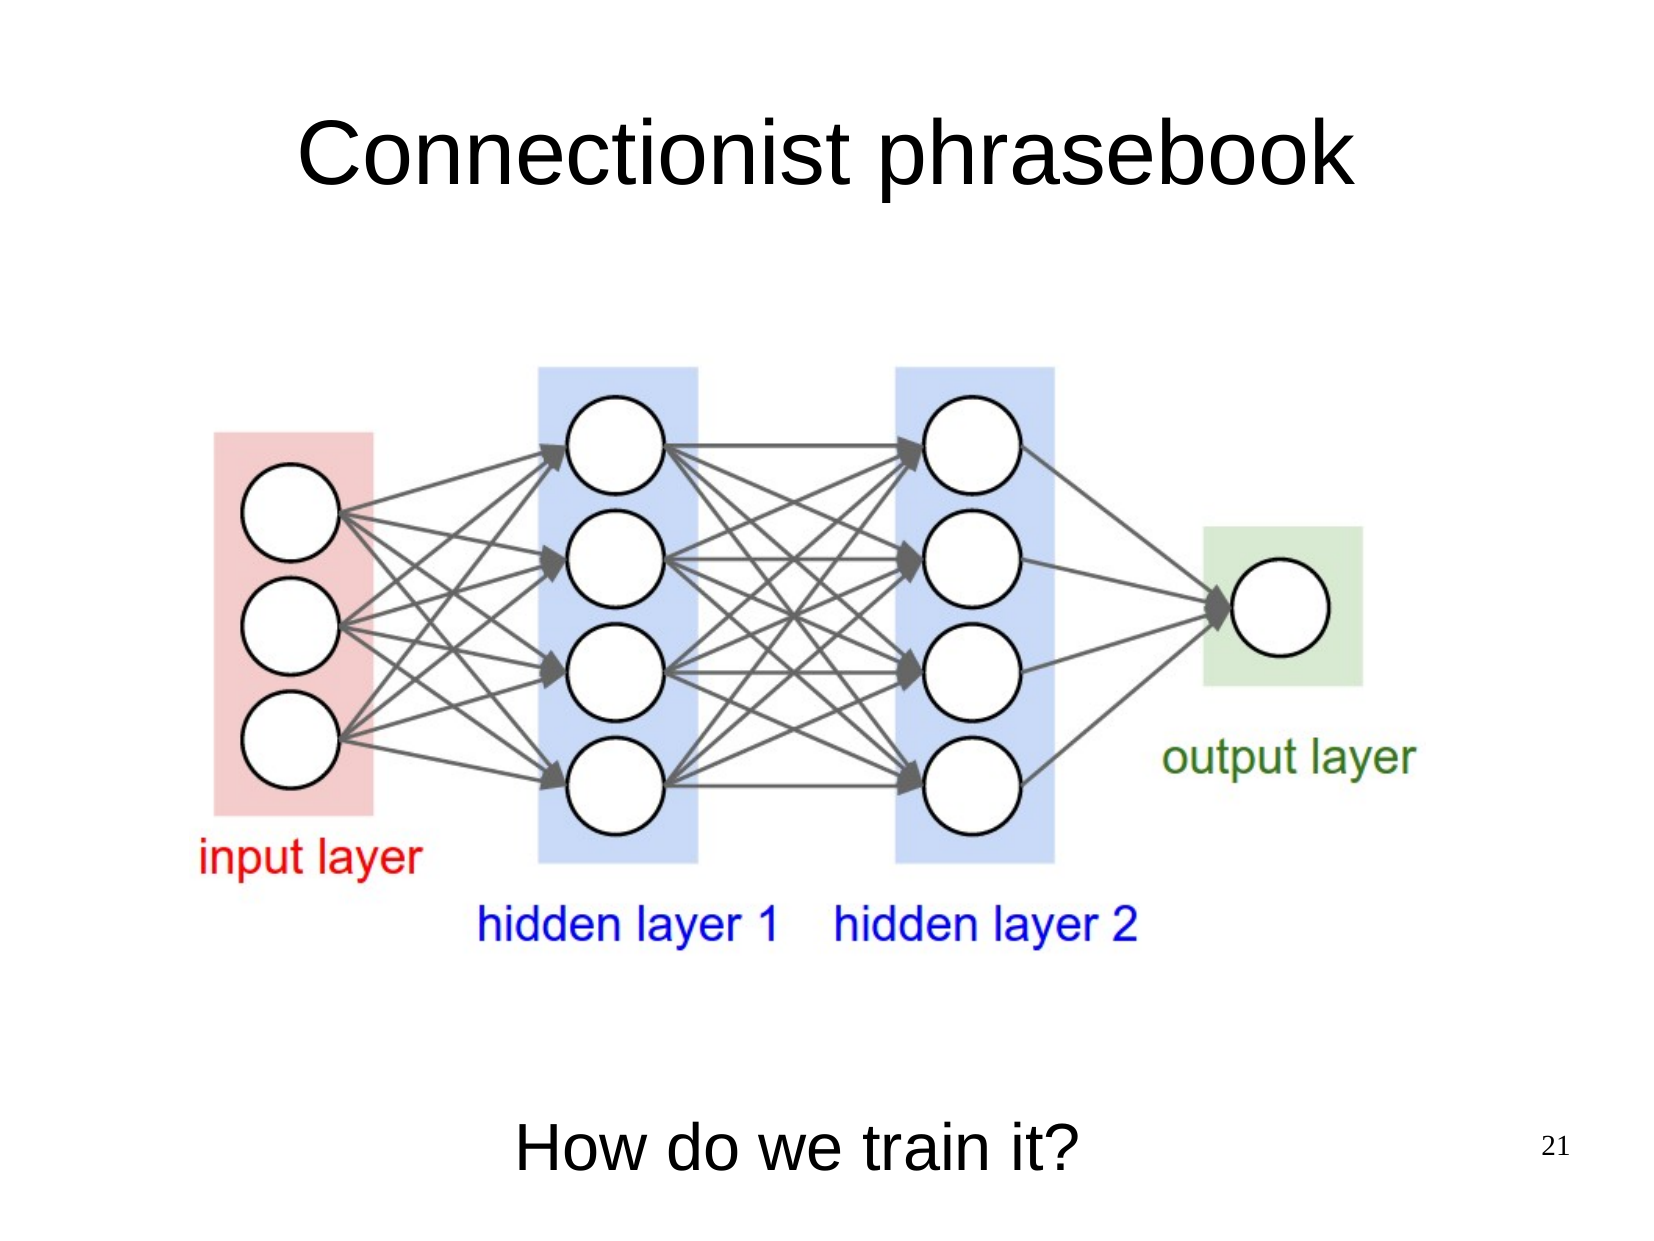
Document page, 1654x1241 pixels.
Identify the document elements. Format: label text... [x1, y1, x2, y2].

title Connectionist phrasebook [82, 49, 1571, 257]
text_box How do we train it? [443, 1110, 1351, 1200]
picture [189, 353, 1426, 961]
